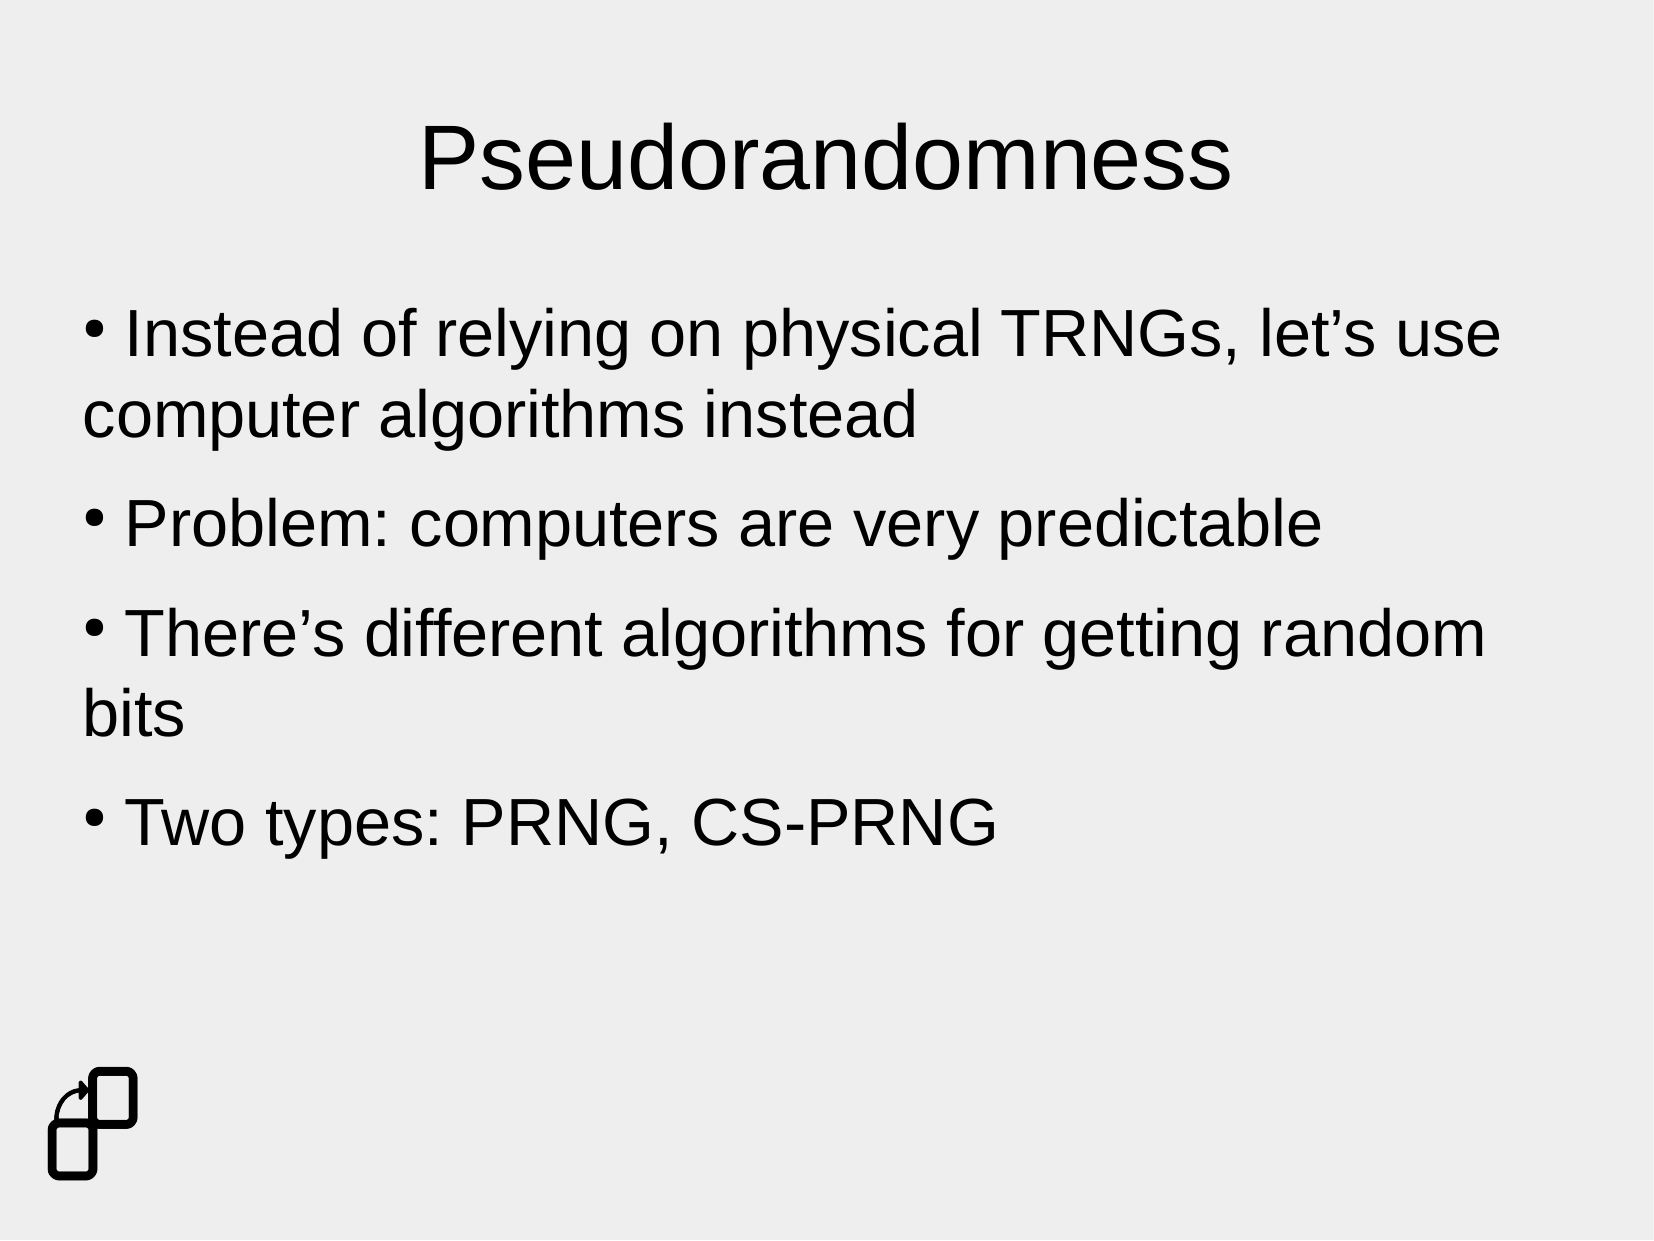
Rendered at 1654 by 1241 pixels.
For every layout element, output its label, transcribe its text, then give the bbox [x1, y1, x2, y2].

list Instead of relying on physical TRNGs, let’s use computer algorithms instead Problem: computers are very predictable There’s different algorithms for getting random bits Two types: PRNG, CS-PRNG [82, 290, 1571, 1010]
title Pseudorandomness [82, 97, 1571, 209]
picture [30, 1062, 153, 1186]
